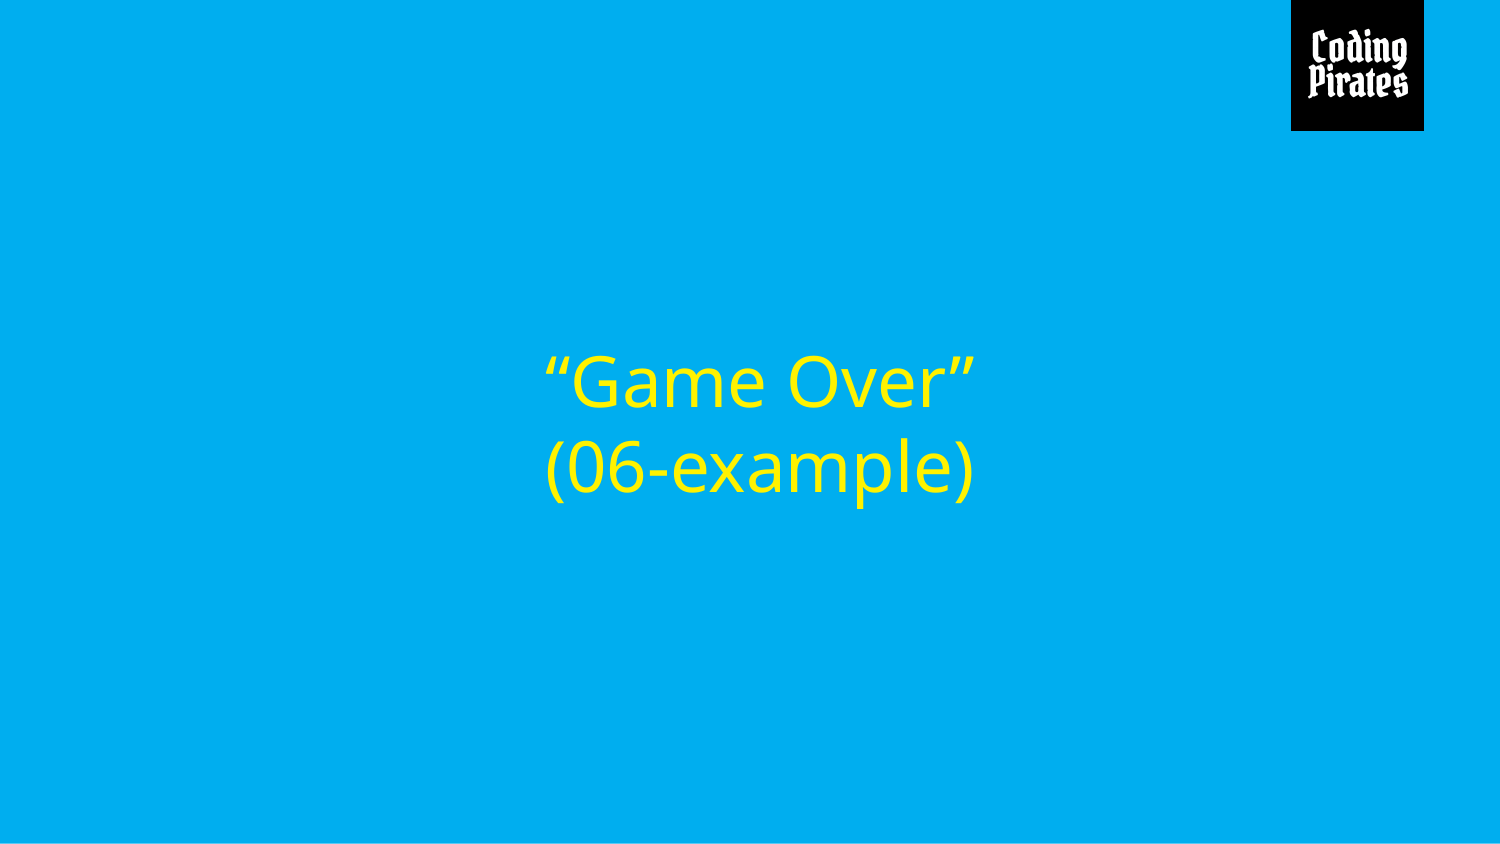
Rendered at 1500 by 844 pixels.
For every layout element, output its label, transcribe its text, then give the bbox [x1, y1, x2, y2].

picture [1292, 0, 1423, 130]
title “Game Over” (06-example) [30, 275, 1490, 568]
